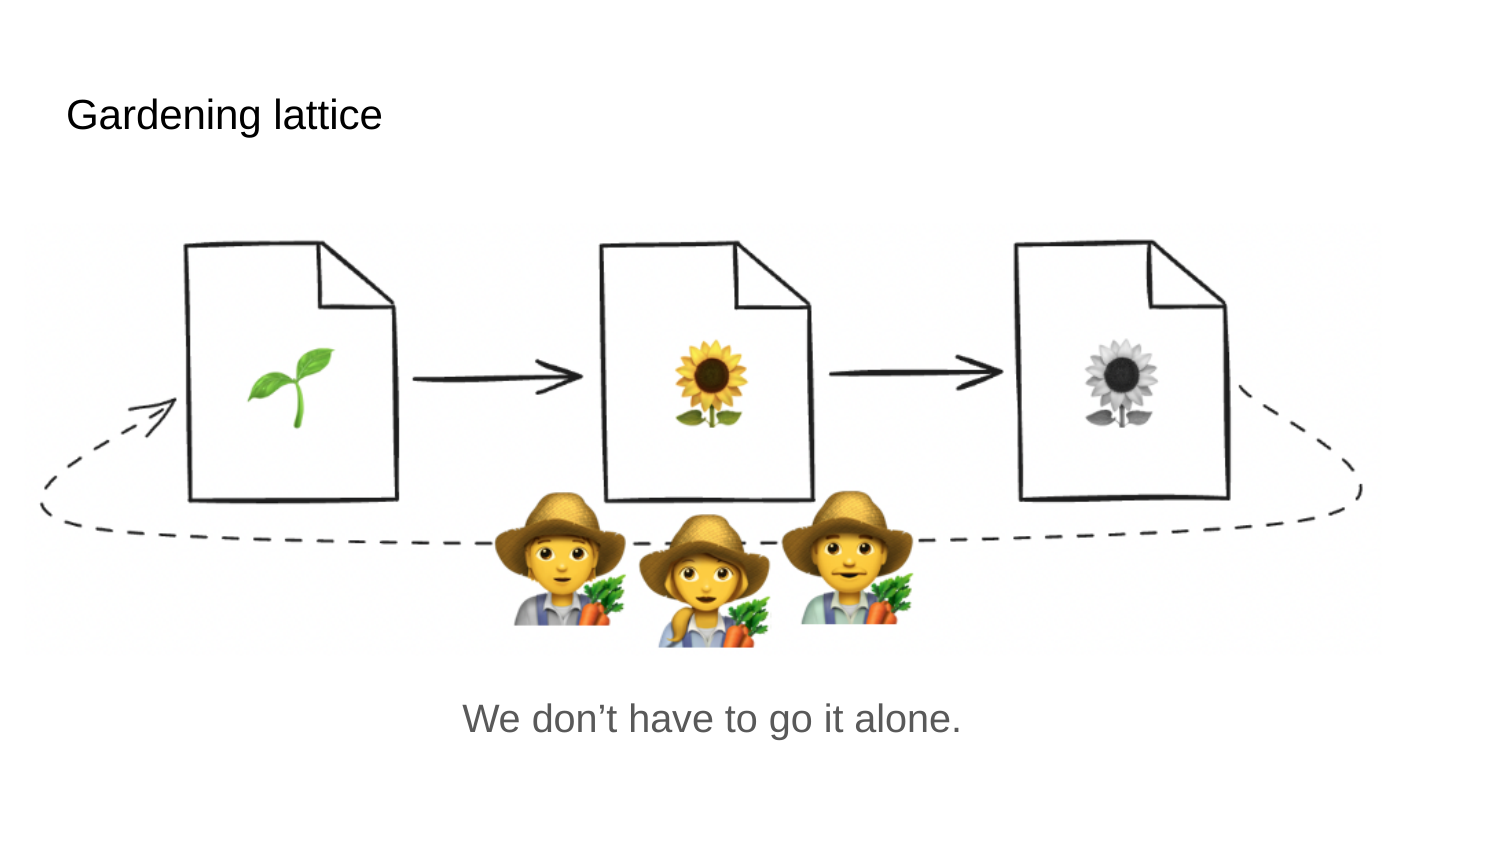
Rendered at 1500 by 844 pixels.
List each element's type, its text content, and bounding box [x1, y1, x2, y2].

picture [24, 223, 1382, 656]
text_box Gardening lattice [51, 72, 1449, 199]
list We don’t have to go it alone. [125, 681, 1300, 745]
